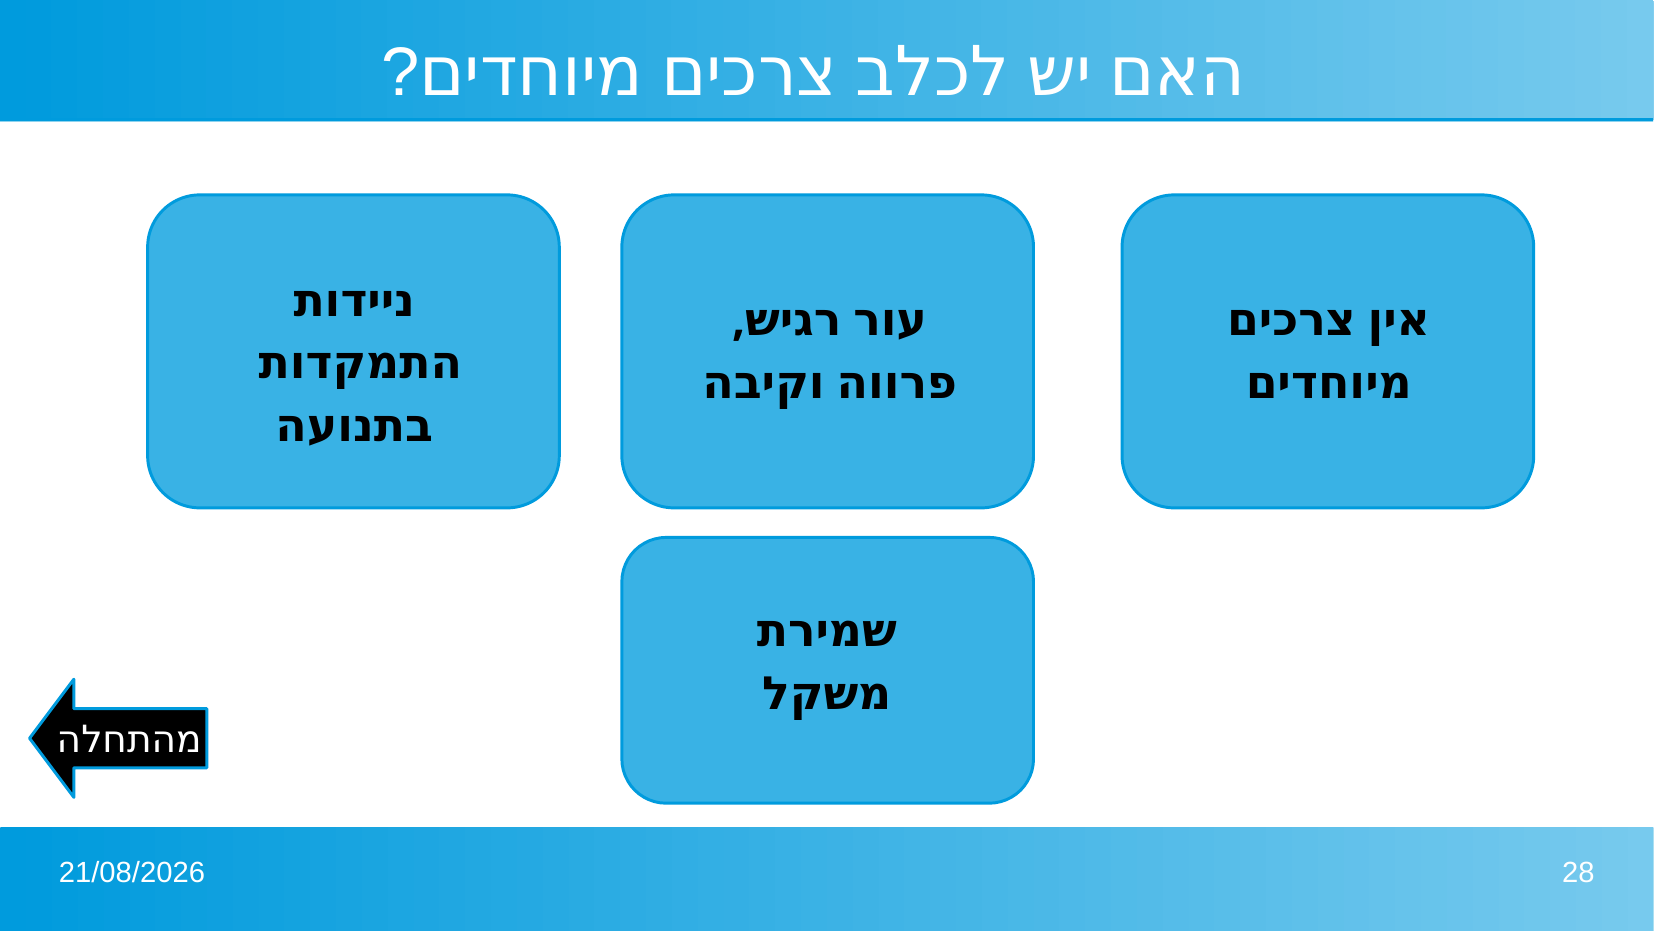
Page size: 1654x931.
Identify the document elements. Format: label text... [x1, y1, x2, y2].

text_box מהתחלה [29, 679, 207, 798]
text_box [621, 194, 1034, 508]
text_box [1122, 194, 1534, 508]
text_box ניידות התמקדות בתנועה [206, 259, 502, 463]
text_box עור רגיש, פרווה וקיבה [667, 279, 993, 420]
text_box שמירת משקל [679, 590, 975, 763]
text_box [621, 537, 1034, 804]
text_box אין צרכים מיוחדים [1181, 279, 1477, 420]
text_box [147, 194, 560, 508]
title ?האם יש לכלב צרכים מיוחדים [59, 21, 1595, 116]
